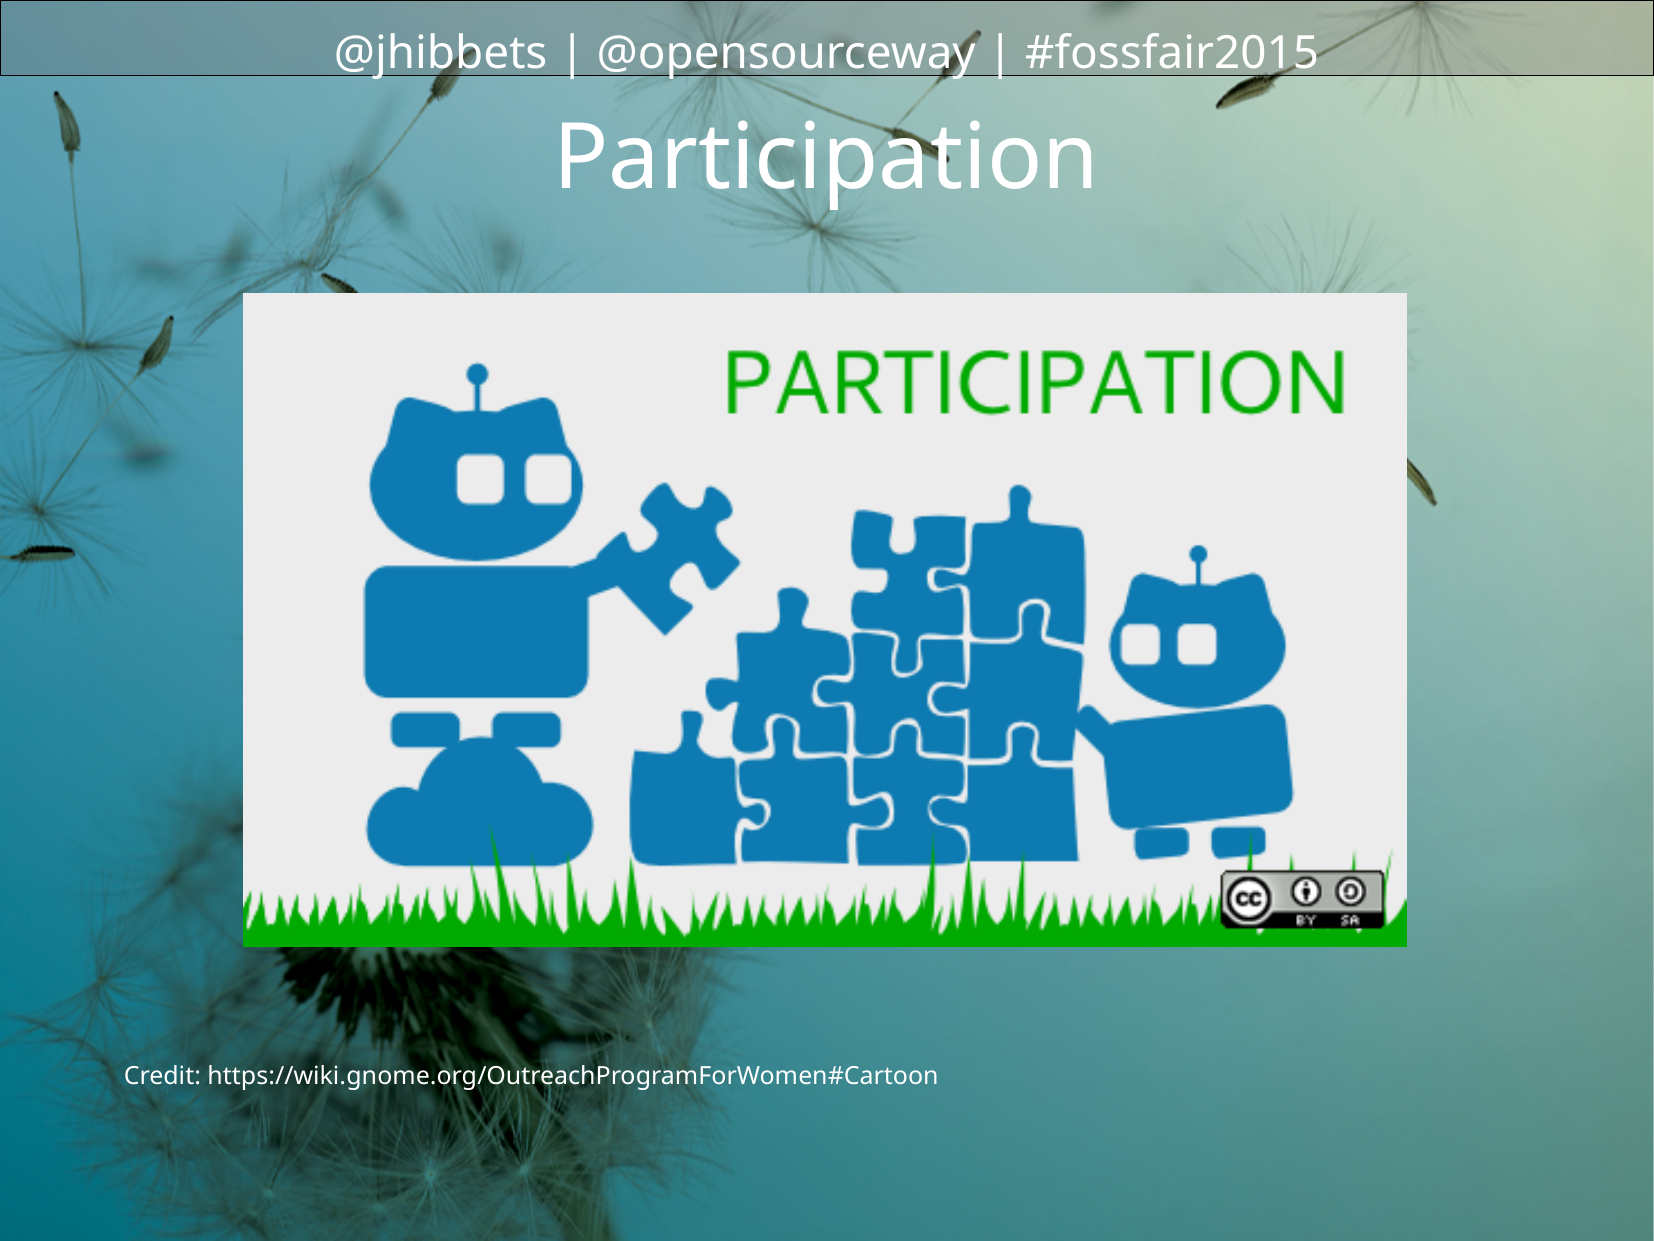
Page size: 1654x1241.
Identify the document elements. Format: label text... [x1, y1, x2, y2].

picture [0, 76, 1654, 1241]
title Participation [82, 49, 1571, 257]
text_box Credit: https://wiki.gnome.org/OutreachProgramForWomen#Cartoon [109, 1050, 962, 1091]
